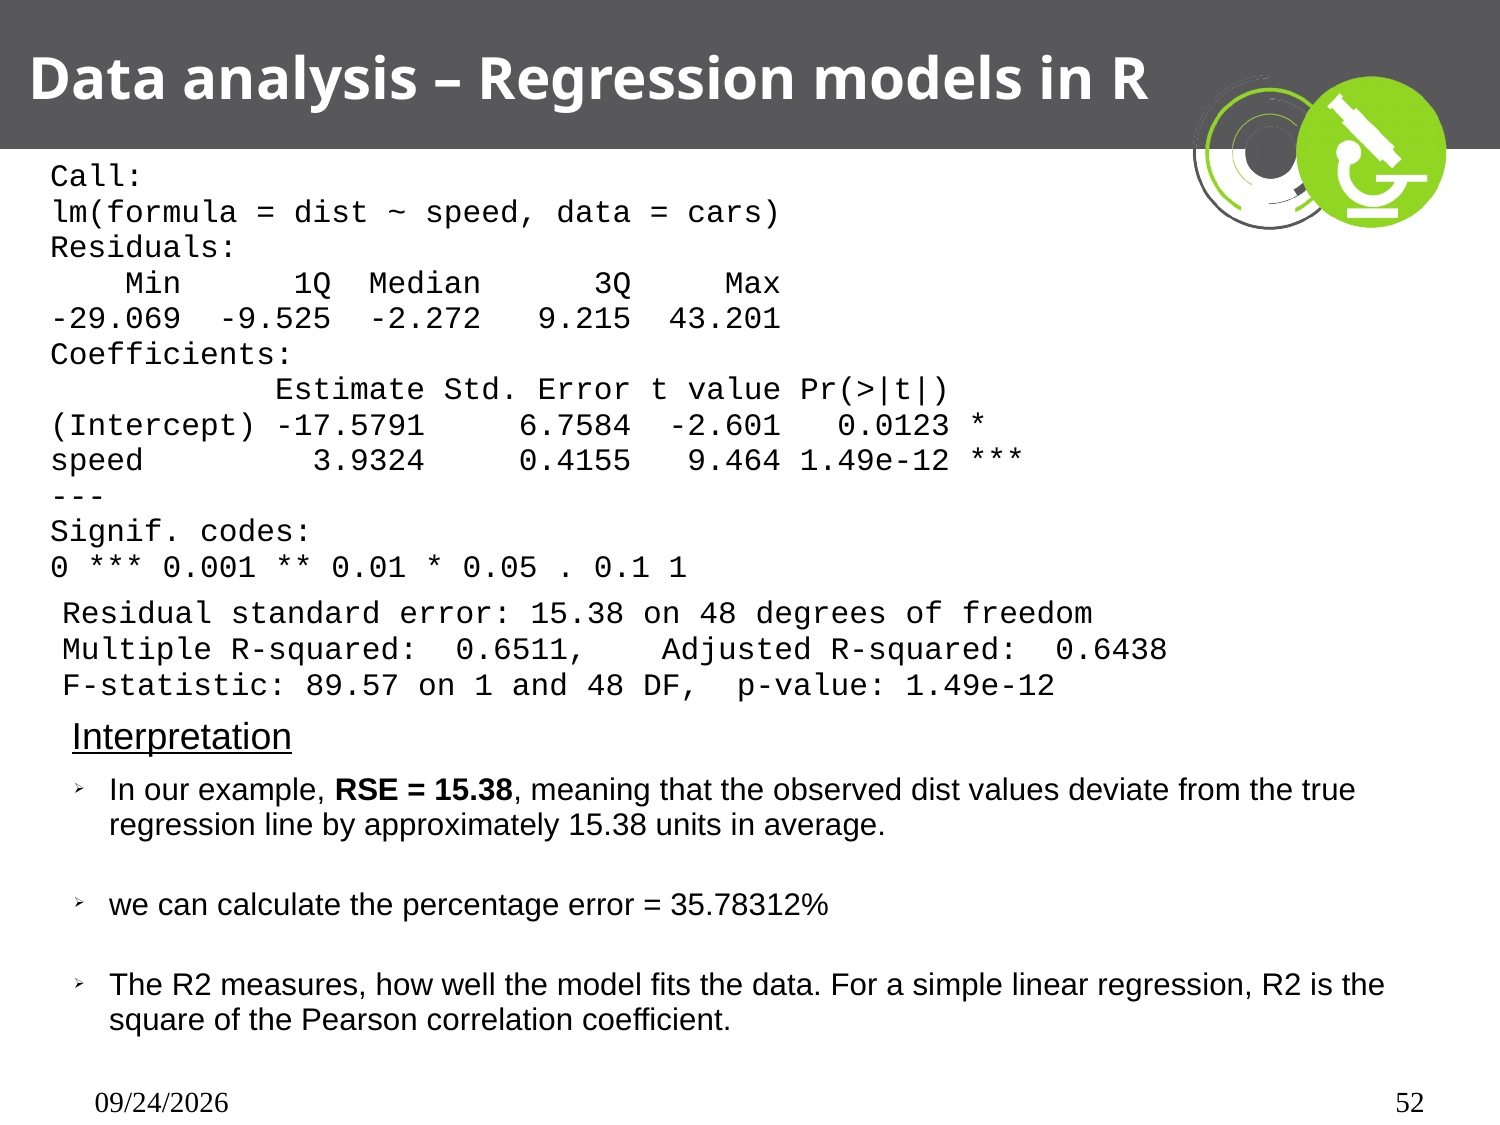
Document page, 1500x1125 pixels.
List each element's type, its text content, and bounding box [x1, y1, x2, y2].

text_box In our example, RSE = 15.38, meaning that the observed dist values deviate from the true regression line by approximately 15.38 units in average. we can calculate the percentage error = 35.78312% The R2 measures, how well the model fits the data. For a simple linear regression, R2 is the square of the Pearson correlation coefficient. [59, 765, 1412, 1045]
title Data analysis – Regression models in R [0, 0, 1193, 154]
text_box Call: lm(formula = dist ~ speed, data = cars) Residuals: Min 1Q Median 3Q Max -29.069 -9.525 -2.272 9.215 43.201 Coefficients: Estimate Std. Error t value Pr(>|t|) (Intercept) -17.5791 6.7584 -2.601 0.0123 * speed 3.9324 0.4155 9.464 1.49e-12 *** --- Signif. codes: 0 *** 0.001 ** 0.01 * 0.05 . 0.1 1 [35, 153, 1406, 760]
picture [1193, 69, 1453, 236]
text_box Interpretation [56, 708, 308, 766]
text_box Residual standard error: 15.38 on 48 degrees of freedom Multiple R-squared: 0.6511, Adjusted R-squared: 0.6438 F-statistic: 89.57 on 1 and 48 DF, p-value: 1.49e-12 [47, 590, 1229, 721]
